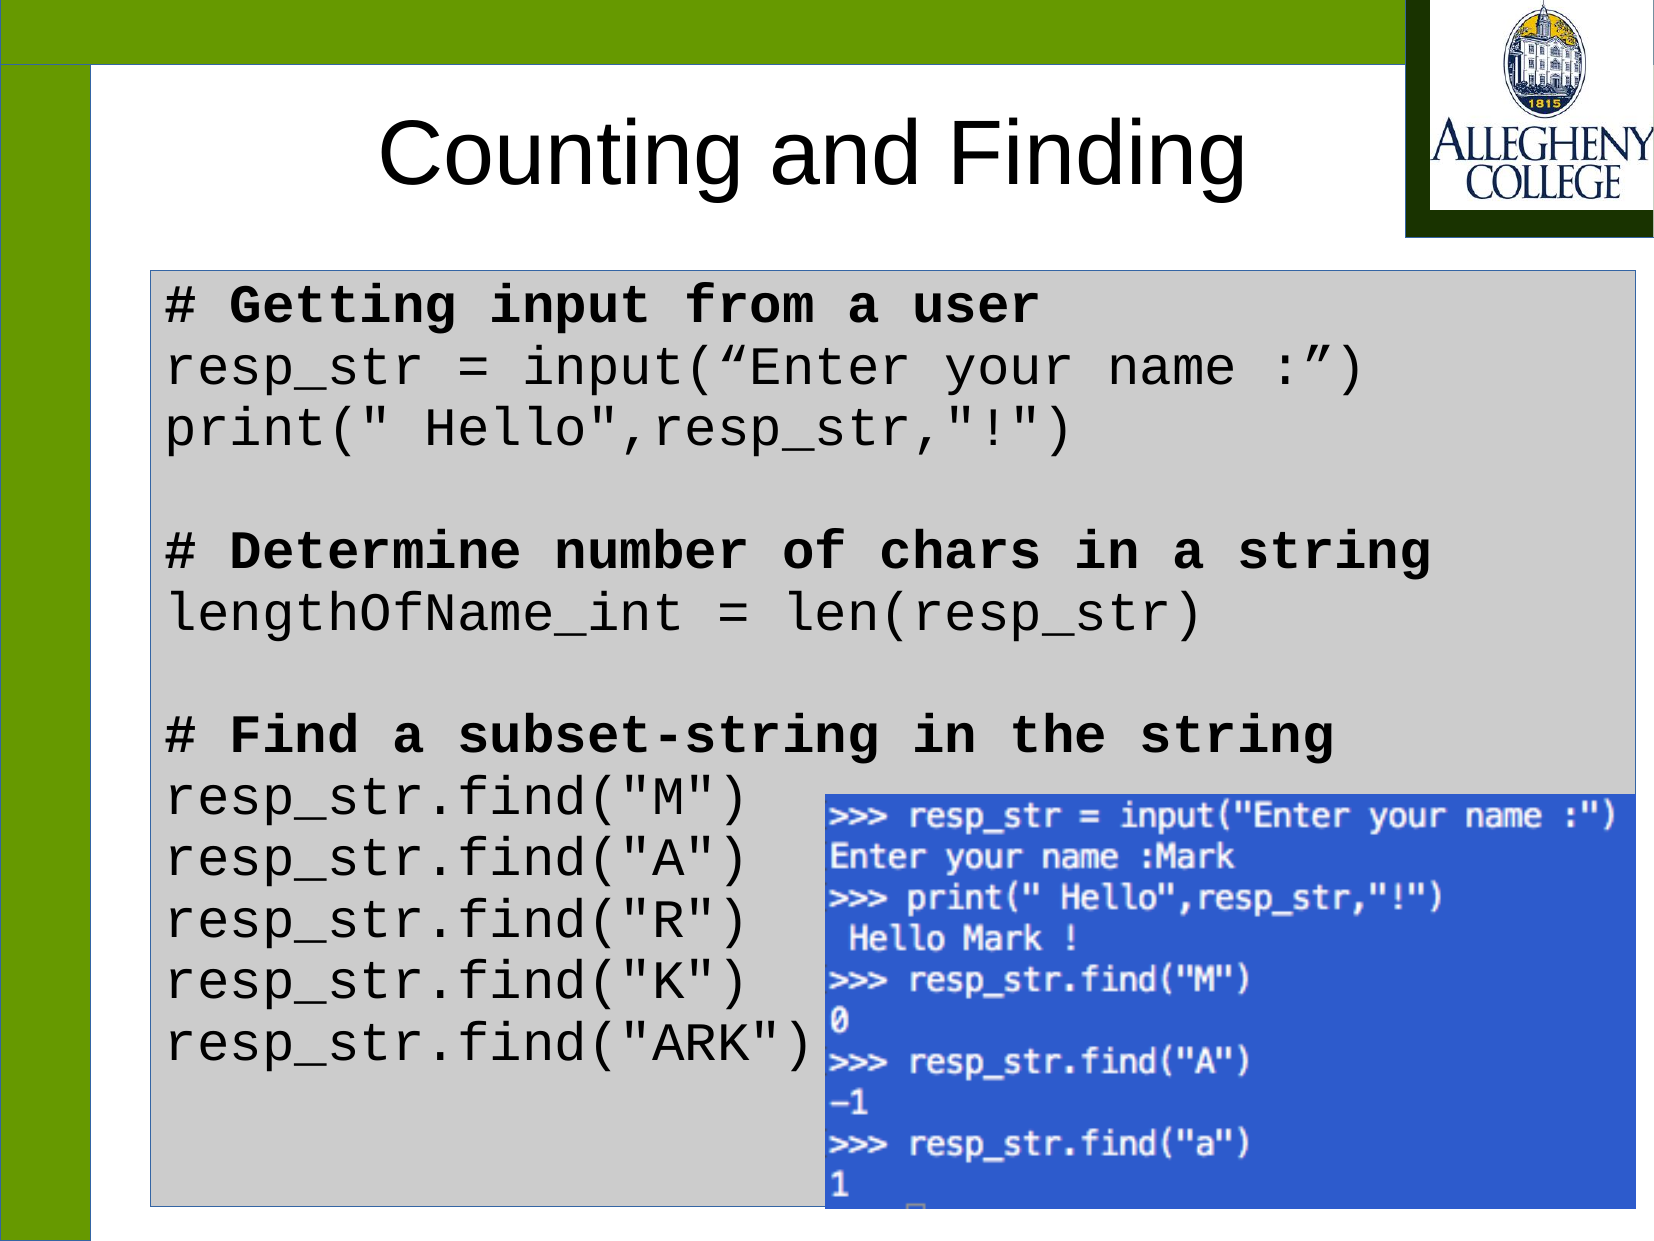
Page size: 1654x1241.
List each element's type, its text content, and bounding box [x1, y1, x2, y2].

picture [1430, 0, 1654, 210]
picture [825, 794, 1636, 1209]
text_box # Getting input from a user resp_str = input(“Enter your name :”) print(" Hello",resp_str,"!") # Determine number of chars in a string lengthOfName_int = len(resp_str) # Find a subset-string in the string resp_str.find("M") resp_str.find("A") resp_str.find("R") resp_str.find("K") resp_str.find("ARK") [150, 270, 1636, 1207]
title Counting and Finding [112, 65, 1515, 257]
text_box [0, 0, 1654, 1241]
